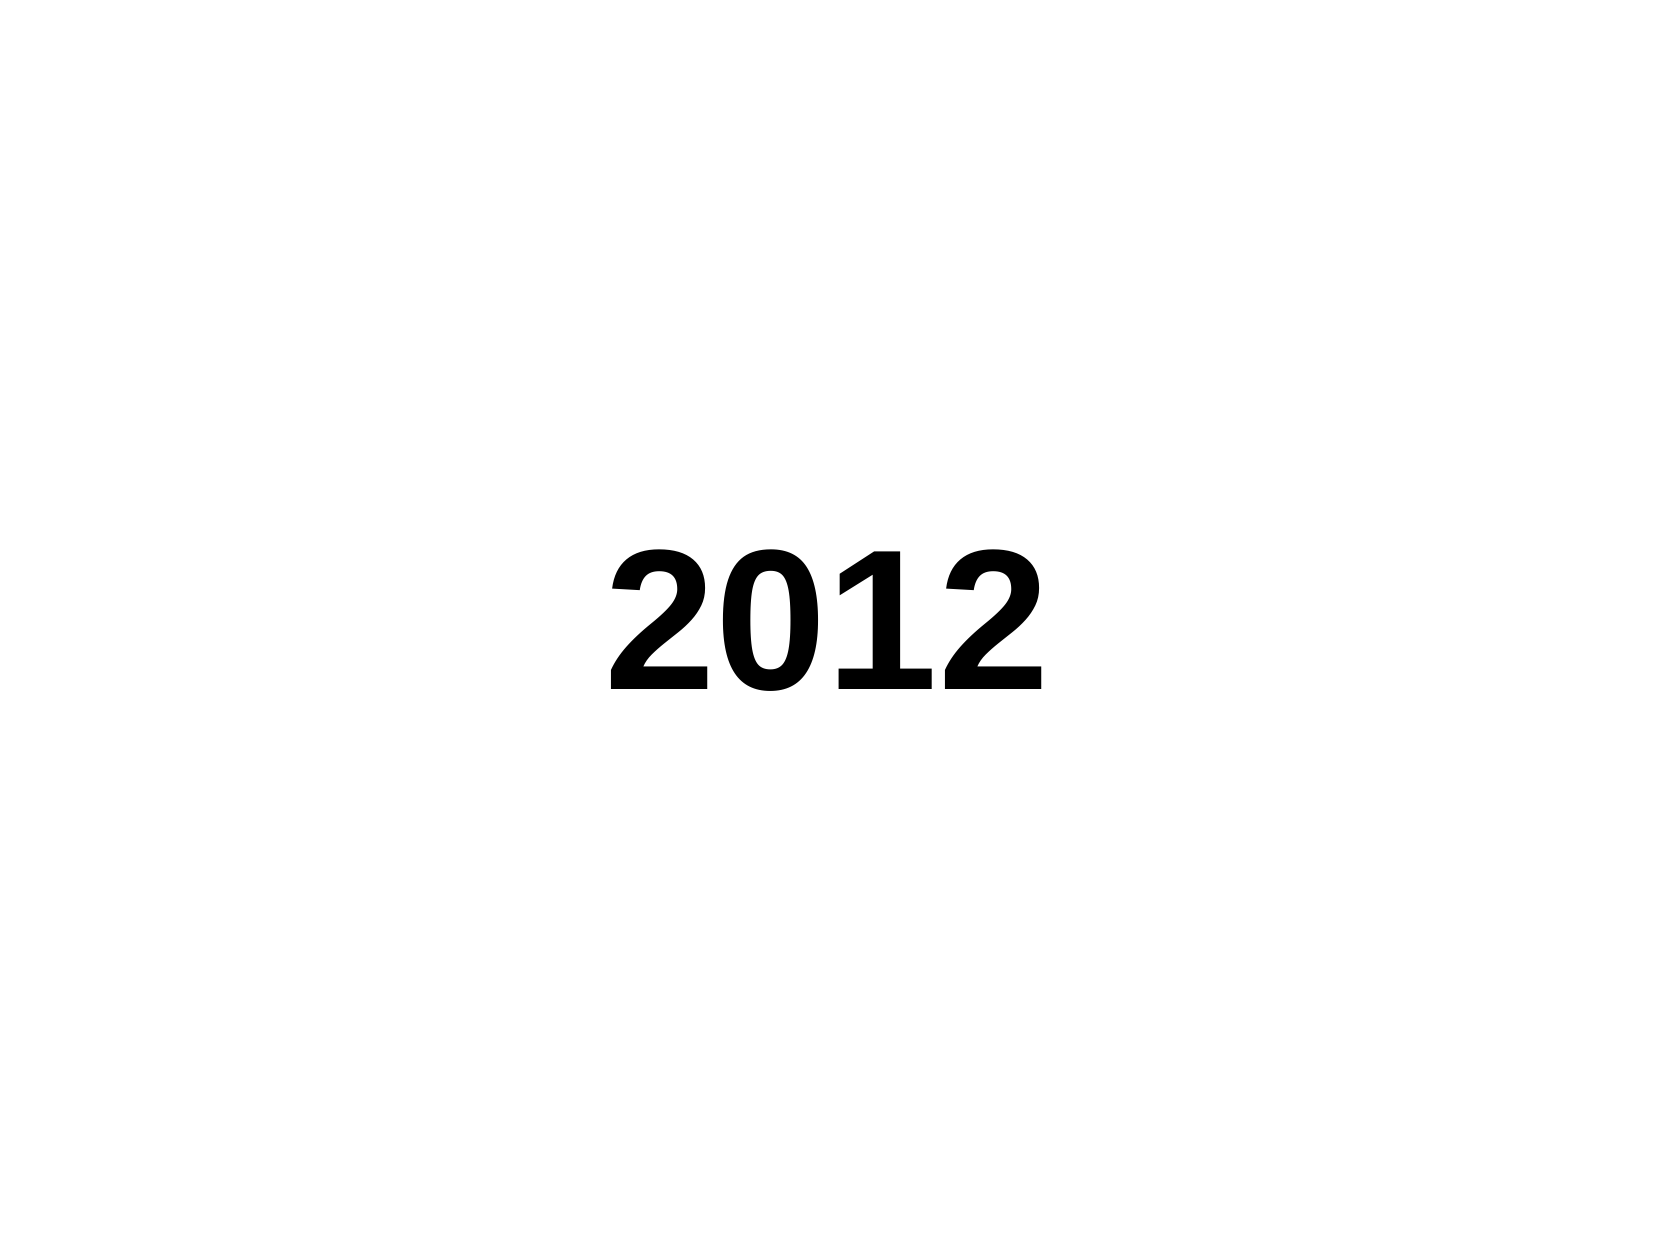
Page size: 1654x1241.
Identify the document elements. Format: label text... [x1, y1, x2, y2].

subtitle 2012 [82, 140, 1571, 1101]
